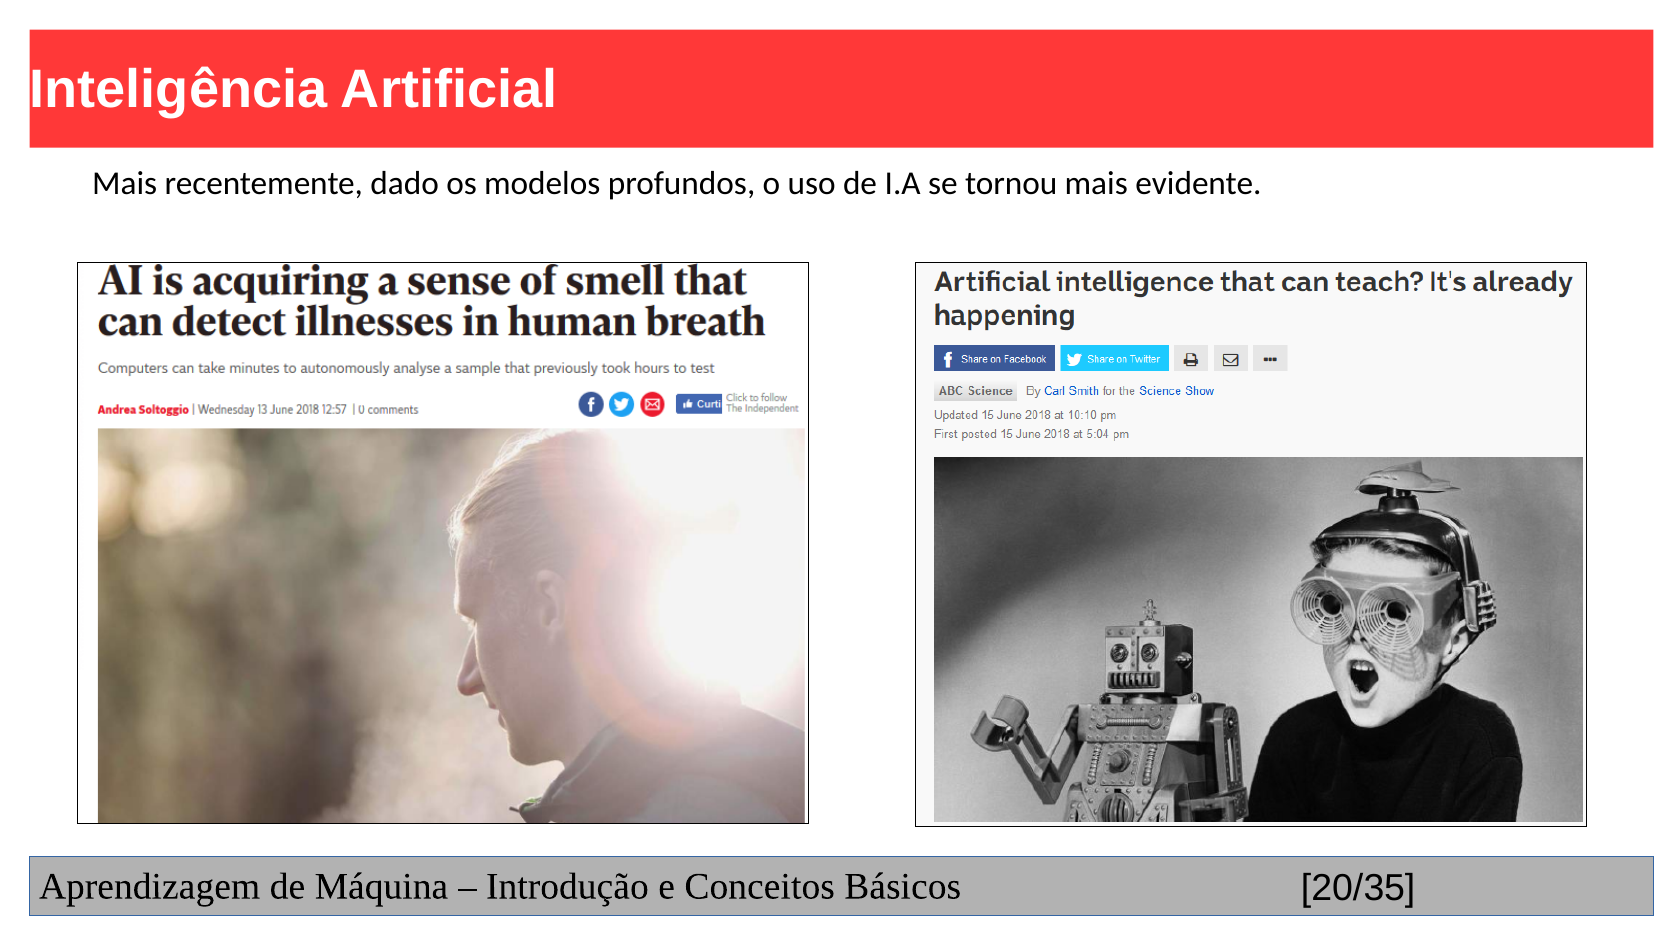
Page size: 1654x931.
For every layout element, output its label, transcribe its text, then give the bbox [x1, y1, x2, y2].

text_box Mais recentemente, dado os modelos profundos, o uso de I.A se tornou mais evidente. [77, 153, 1594, 931]
picture [77, 262, 809, 824]
title Inteligência Artificial [29, 29, 1654, 148]
picture [915, 262, 1587, 827]
